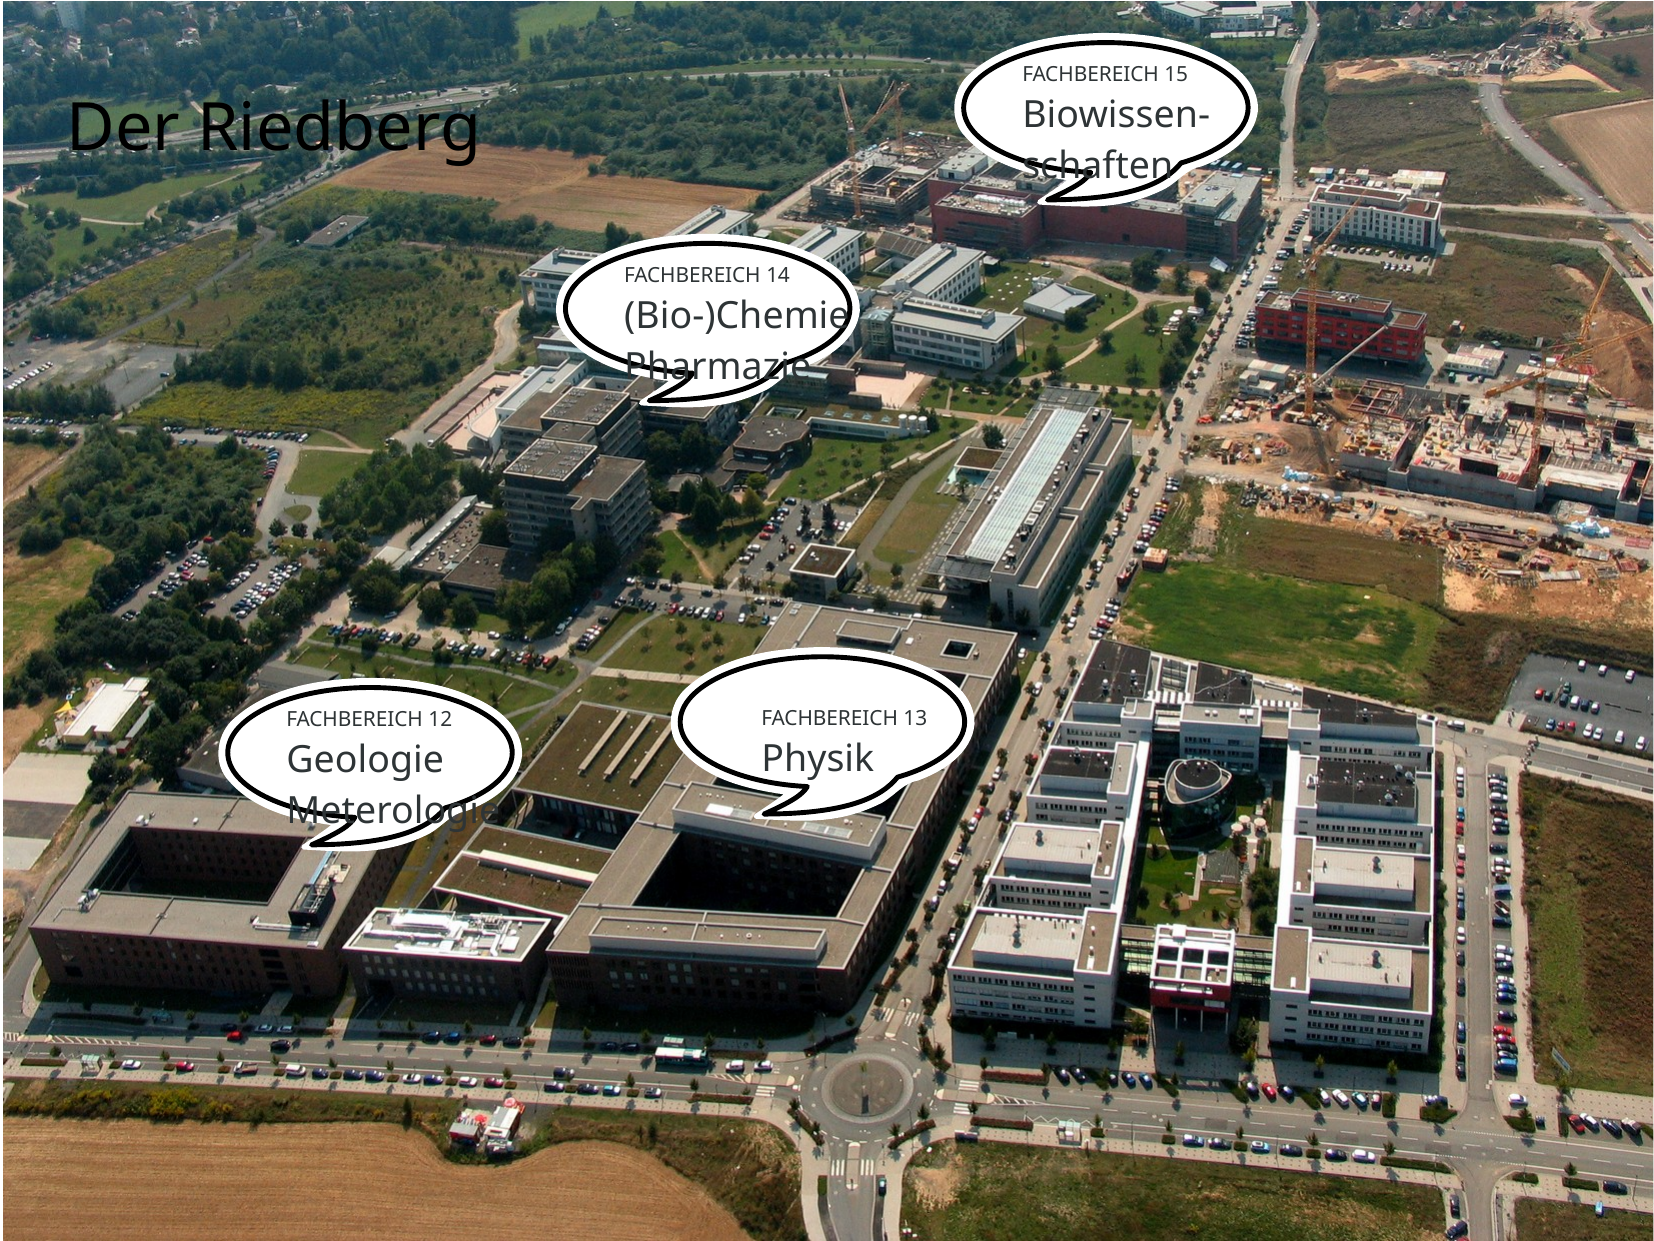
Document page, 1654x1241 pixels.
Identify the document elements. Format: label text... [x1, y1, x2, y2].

text_box [293, 809, 299, 817]
text_box [303, 809, 448, 850]
text_box [1011, 35, 1200, 51]
text_box [652, 365, 663, 378]
text_box [300, 809, 306, 817]
text_box [451, 809, 462, 815]
text_box [1045, 164, 1061, 177]
text_box FACHBEREICH 14 (Bio-)Chemie Pharmazie [609, 252, 841, 365]
text_box [675, 369, 685, 377]
text_box [220, 697, 271, 808]
text_box [1010, 164, 1035, 172]
text_box [1206, 53, 1256, 162]
text_box [558, 253, 609, 364]
text_box [641, 365, 783, 405]
text_box FACHBEREICH 15 Biowissen- schaften [1007, 51, 1206, 164]
text_box FACHBEREICH 12 Geologie Meterologie [271, 696, 495, 809]
text_box [1086, 168, 1096, 176]
text_box [1039, 164, 1201, 205]
text_box [612, 365, 628, 371]
text_box [786, 365, 792, 373]
text_box [613, 236, 802, 252]
text_box [1028, 164, 1043, 174]
text_box [841, 274, 858, 343]
text_box [275, 680, 464, 696]
text_box [631, 365, 649, 376]
text_box [316, 809, 326, 822]
text_box [428, 809, 440, 821]
text_box [495, 712, 520, 794]
text_box [396, 809, 408, 821]
text_box [274, 809, 290, 815]
text_box [746, 369, 756, 377]
text_box FACHBEREICH 13 Physik [746, 695, 922, 770]
text_box [956, 52, 1007, 163]
text_box Der Riedberg [51, 71, 449, 154]
text_box [306, 809, 313, 820]
text_box [673, 649, 973, 819]
picture [3, 1, 1654, 1241]
